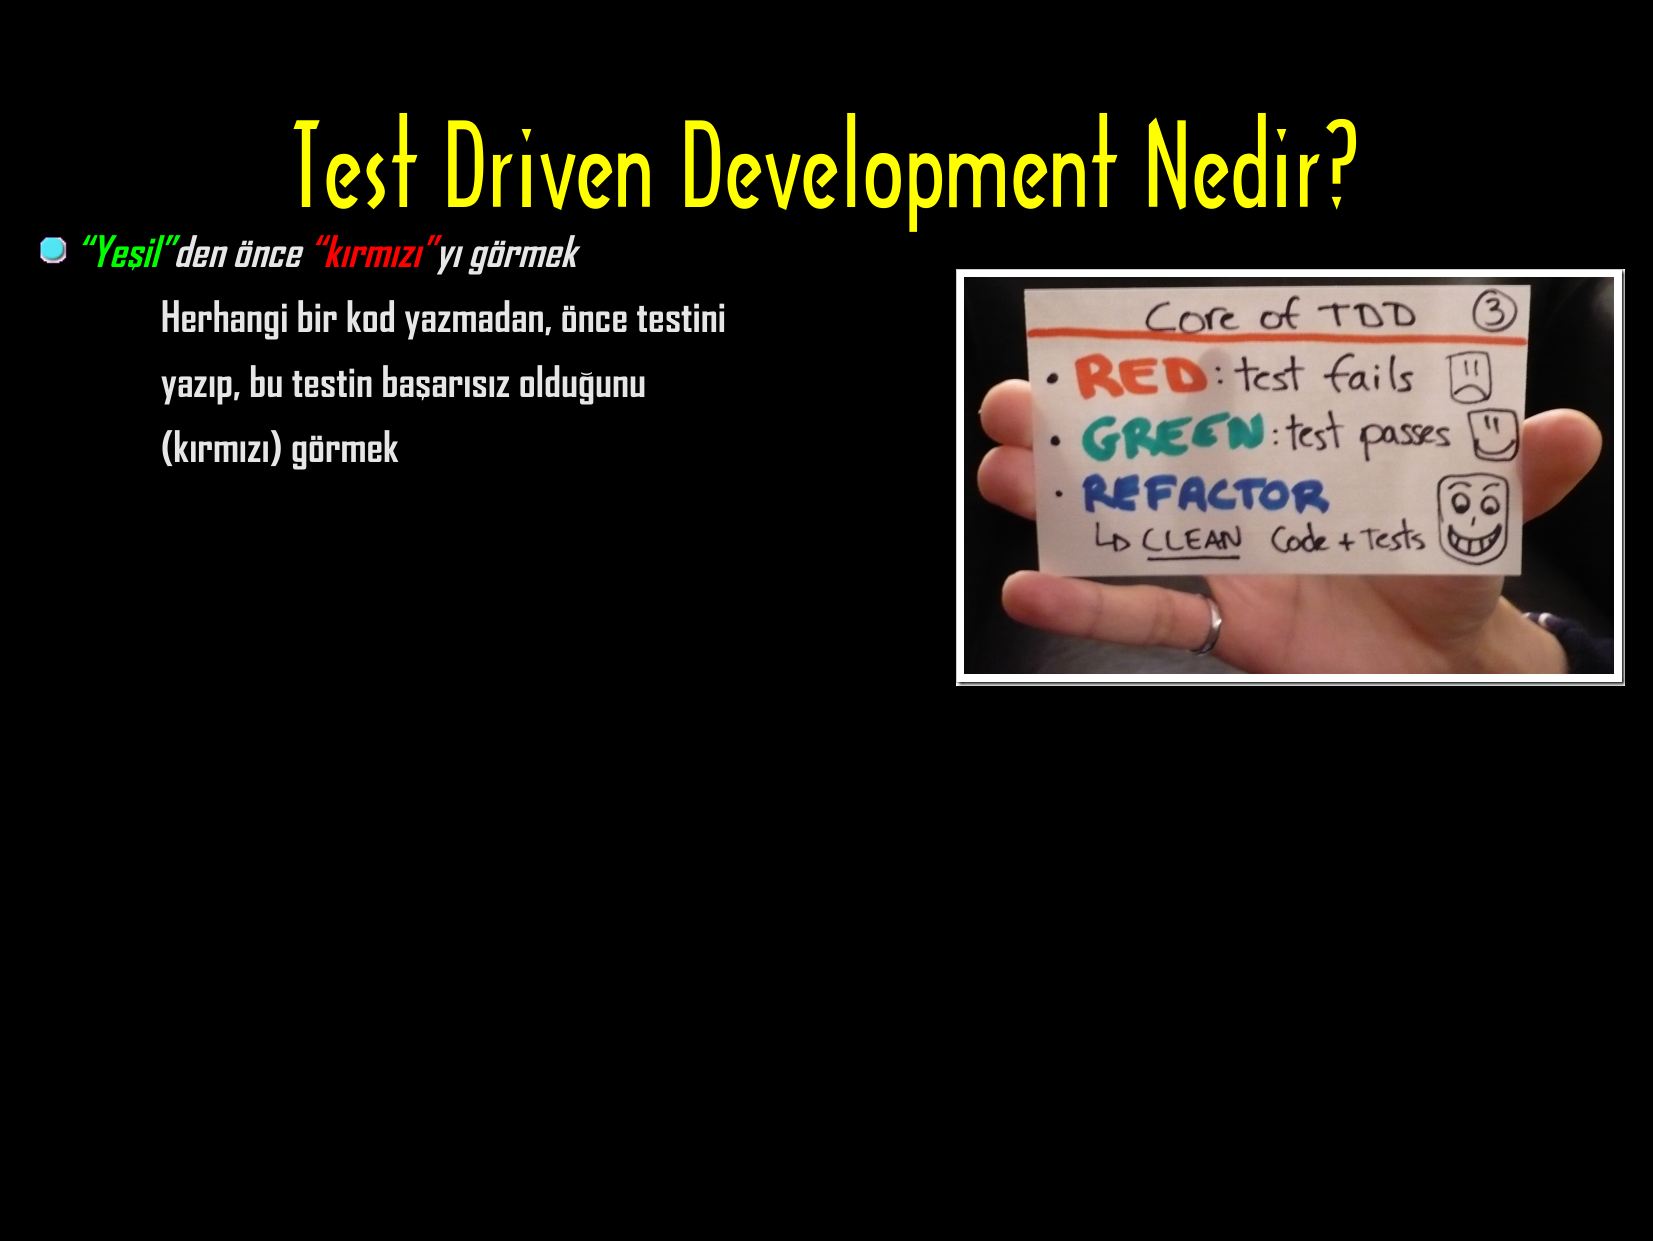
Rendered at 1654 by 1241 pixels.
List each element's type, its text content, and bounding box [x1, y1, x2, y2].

text_box Test Driven Development Nedir? [275, 105, 1378, 243]
picture [956, 269, 1625, 686]
text_box “Yeşil”den önce “kırmızı”yı görmek Herhangi bir kod yazmadan, önce testini yazıp, bu testin başarısız olduğunu (kırmızı) görmek [24, 153, 758, 611]
